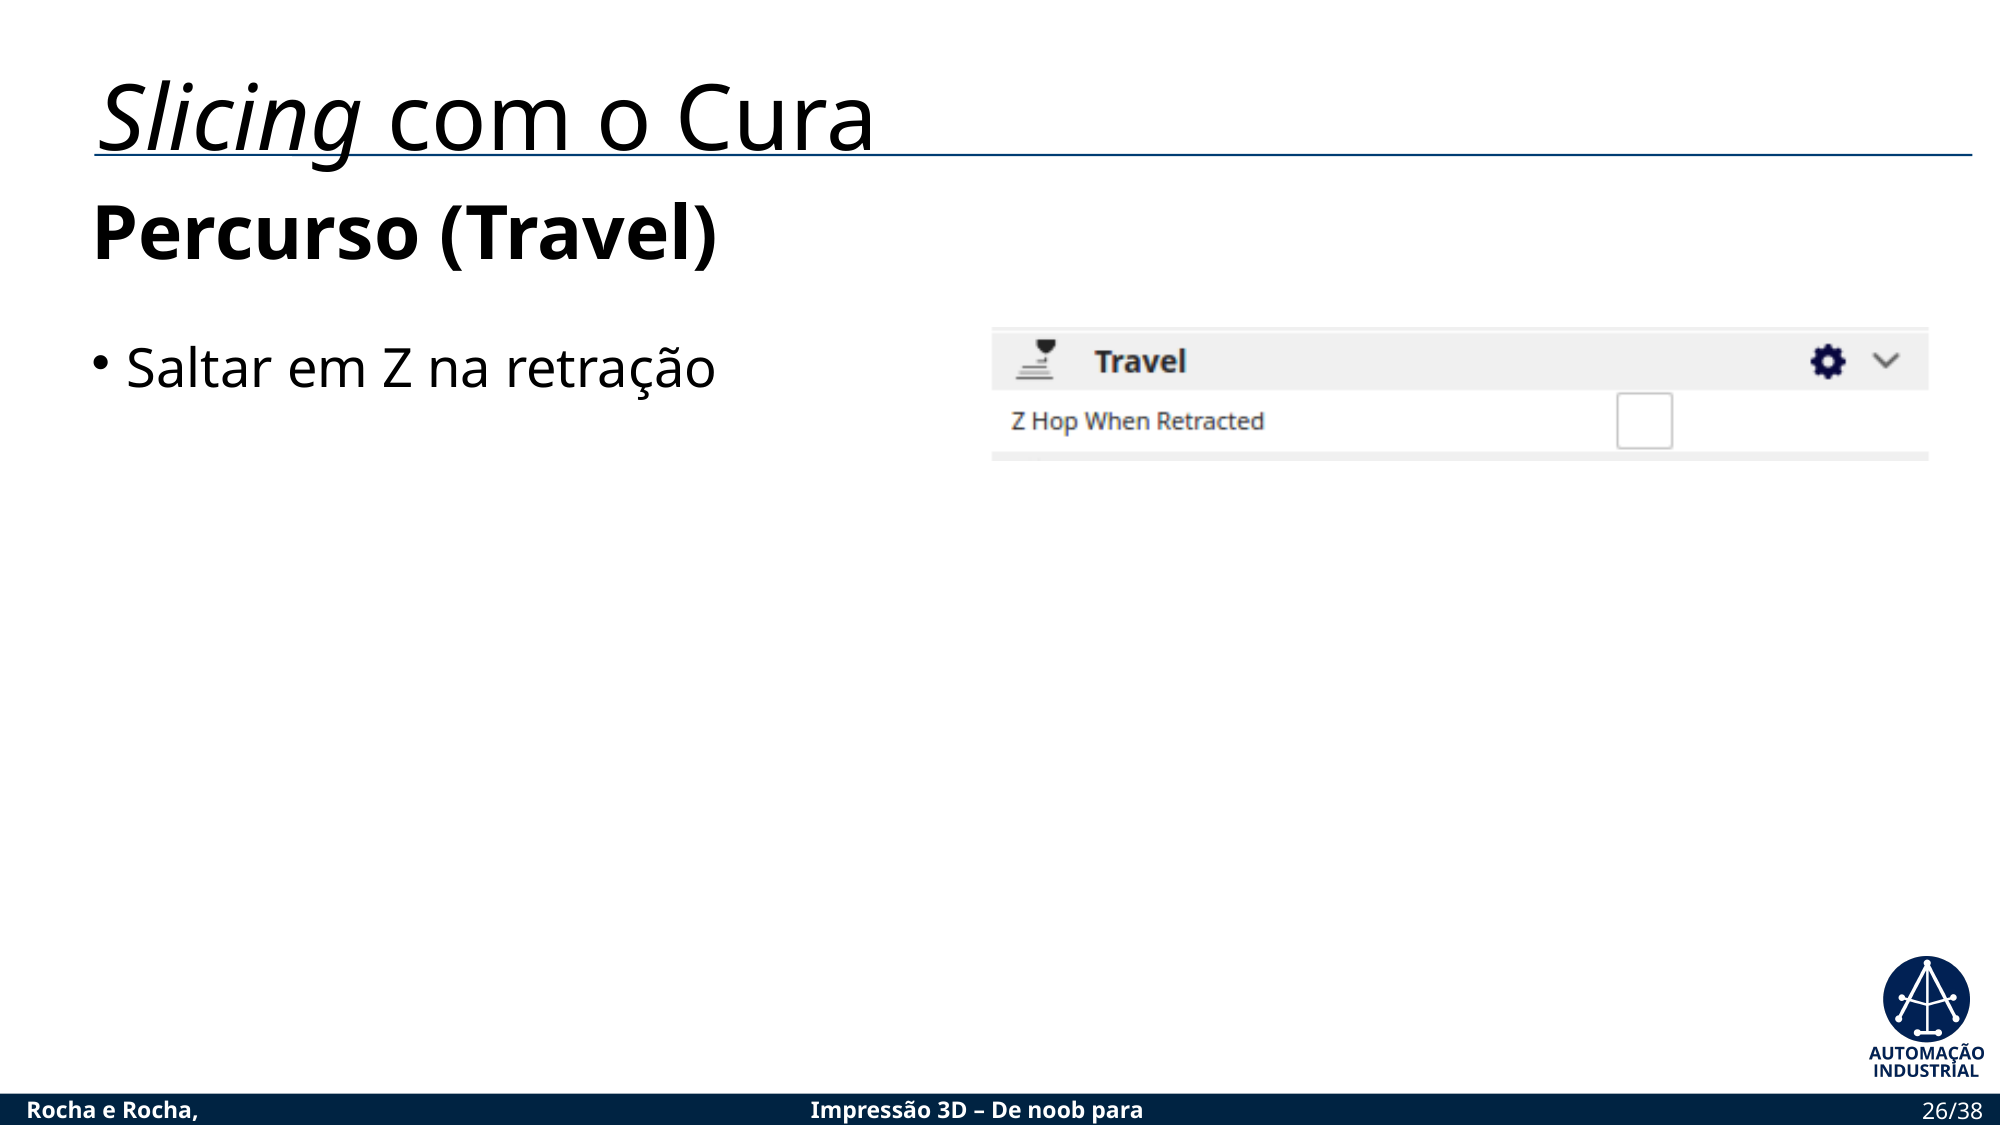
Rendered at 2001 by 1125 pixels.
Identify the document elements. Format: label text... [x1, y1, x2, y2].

text_box Percurso (Travel) Saltar em Z na retração [76, 177, 998, 683]
picture [986, 327, 1938, 461]
picture [1869, 956, 1984, 1077]
text_box Slicing com o Cura [84, 12, 1809, 230]
